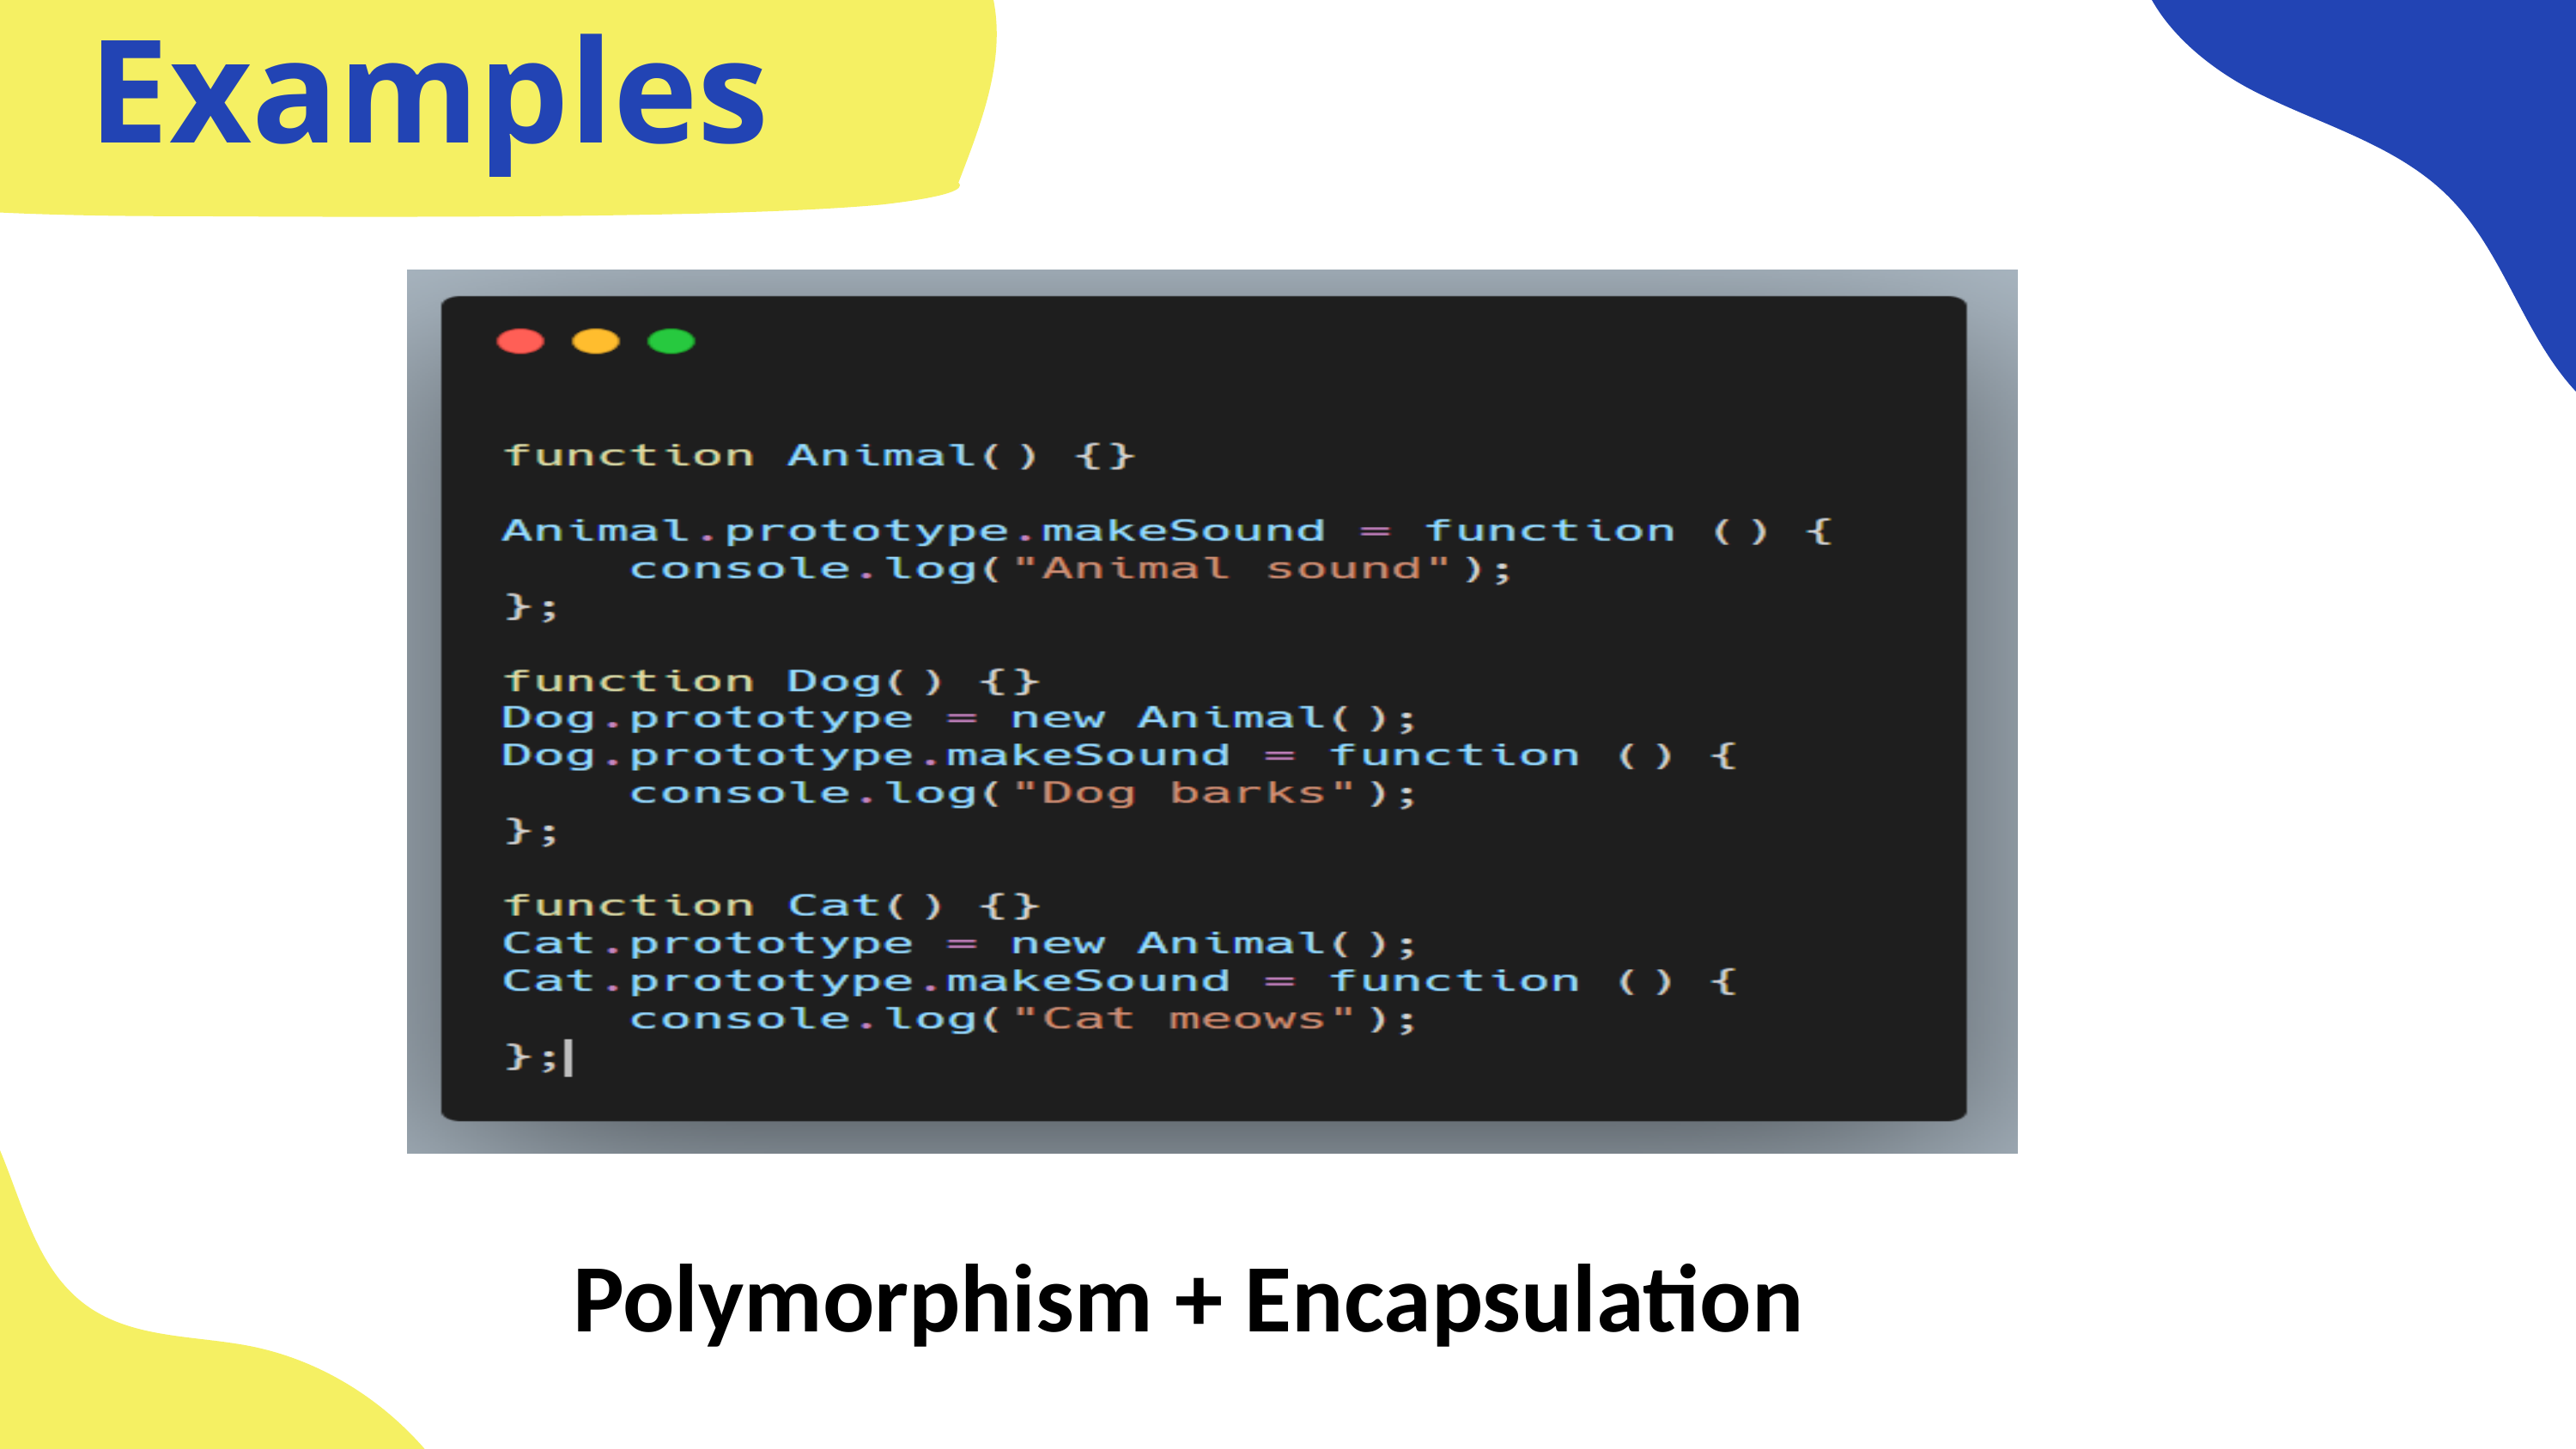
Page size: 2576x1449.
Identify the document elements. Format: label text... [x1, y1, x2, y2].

text_box Polymorphism + Encapsulation [483, 1228, 2576, 1359]
text_box [0, 0, 1076, 221]
text_box [2140, 0, 2576, 495]
text_box Examples [0, 0, 973, 167]
picture [407, 270, 2018, 1154]
text_box [0, 973, 495, 1449]
